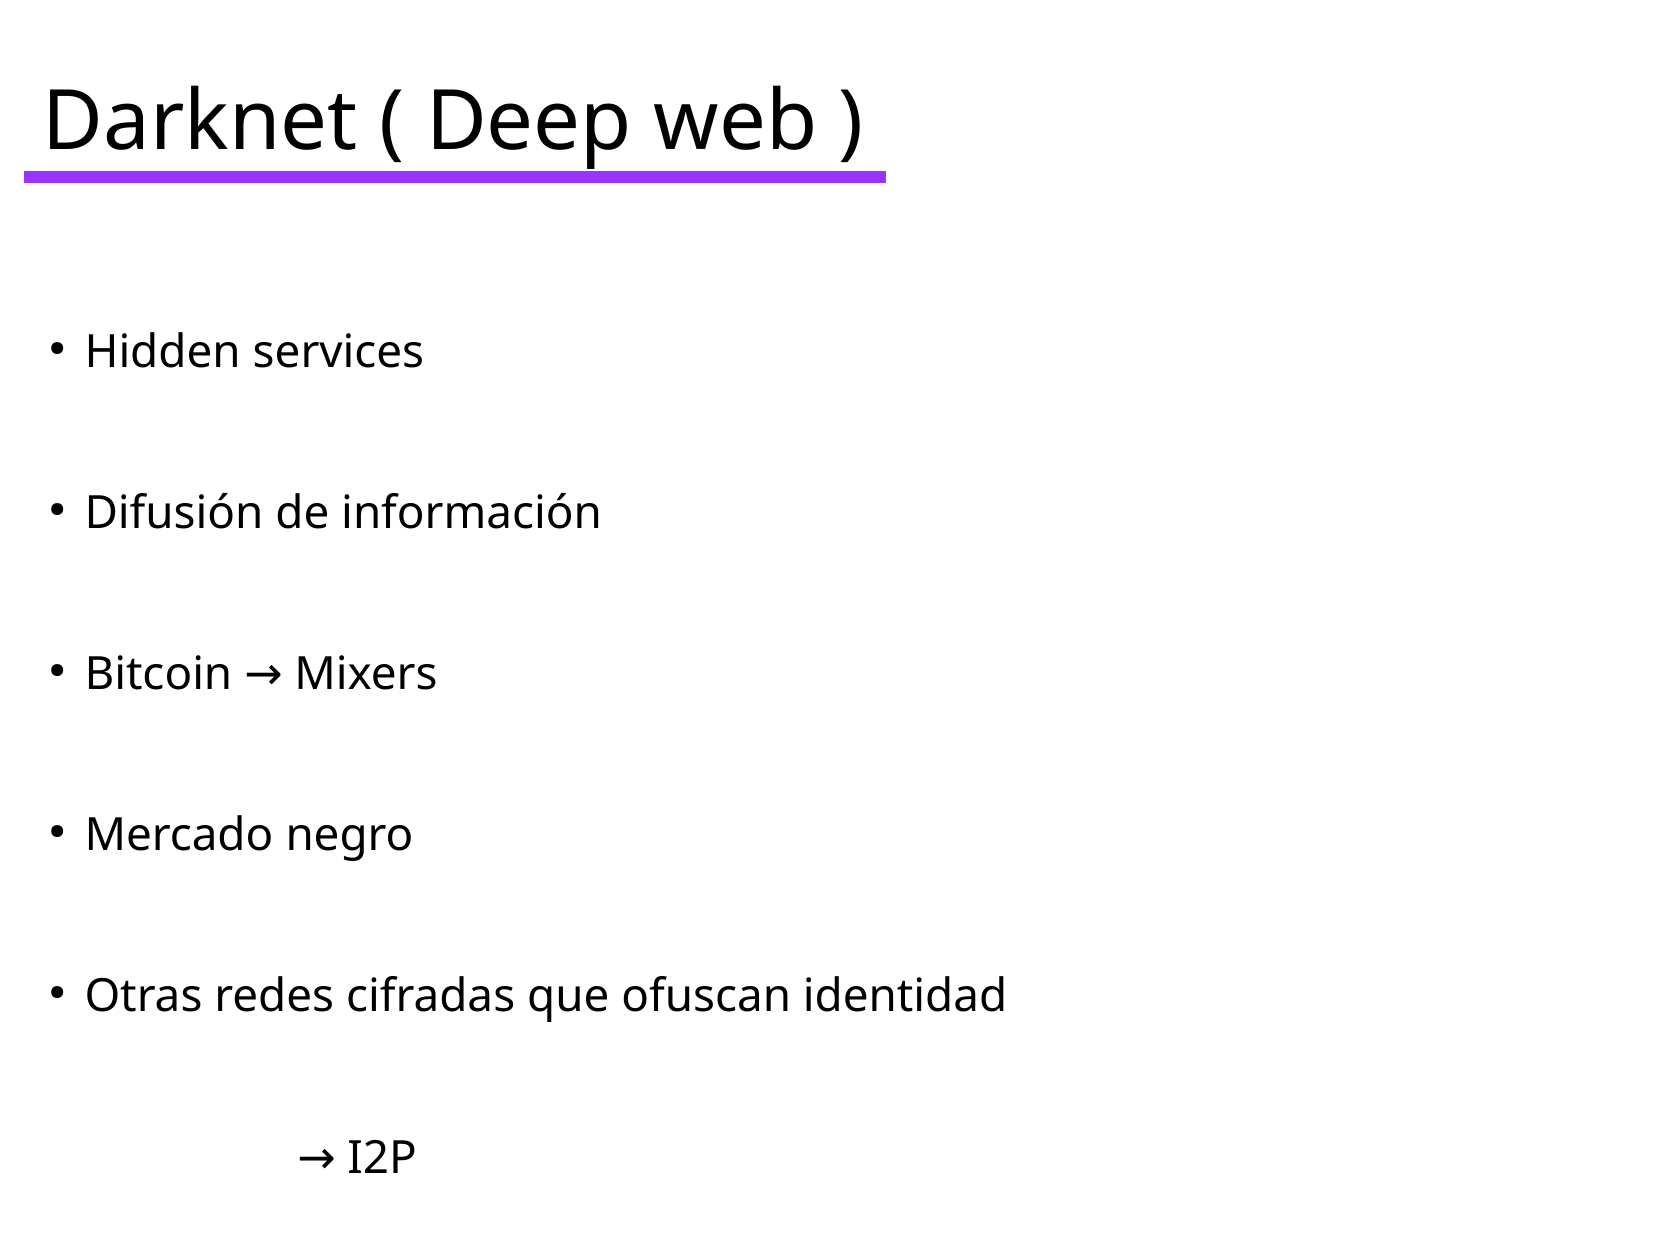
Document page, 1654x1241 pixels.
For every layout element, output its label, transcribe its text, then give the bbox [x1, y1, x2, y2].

title Darknet ( Deep web ) [0, 10, 1288, 225]
text_box Hidden services Difusión de información Bitcoin → Mixers Mercado negro Otras redes cifradas que ofuscan identidad → I2P → Freenet [34, 248, 1619, 1140]
